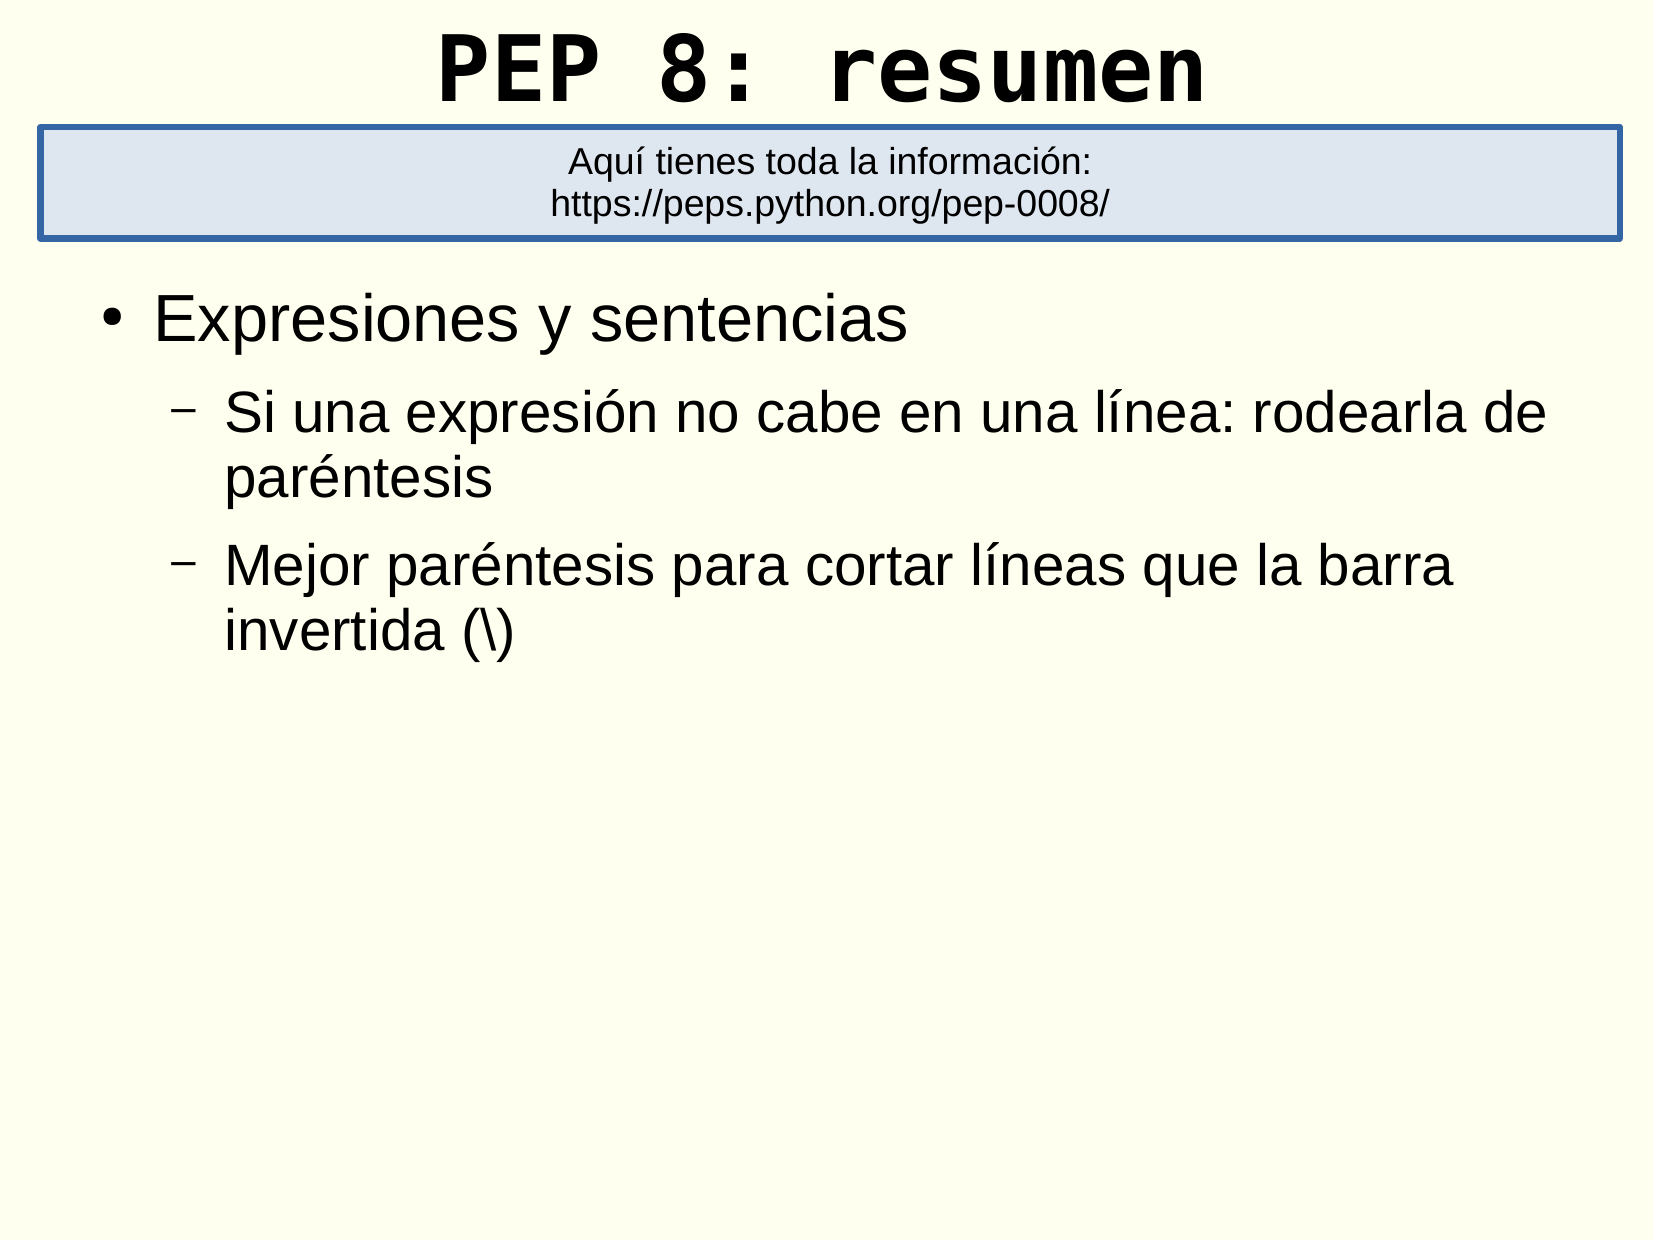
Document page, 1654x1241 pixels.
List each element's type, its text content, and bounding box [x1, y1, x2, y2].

text_box Aquí tienes toda la información: https://peps.python.org/pep-0008/ [40, 127, 1620, 239]
list Expresiones y sentencias Si una expresión no cabe en una línea: rodearla de paréntesis Mejor paréntesis para cortar líneas que la barra invertida (\) [82, 280, 1582, 1161]
title PEP 8: resumen [78, 5, 1567, 127]
